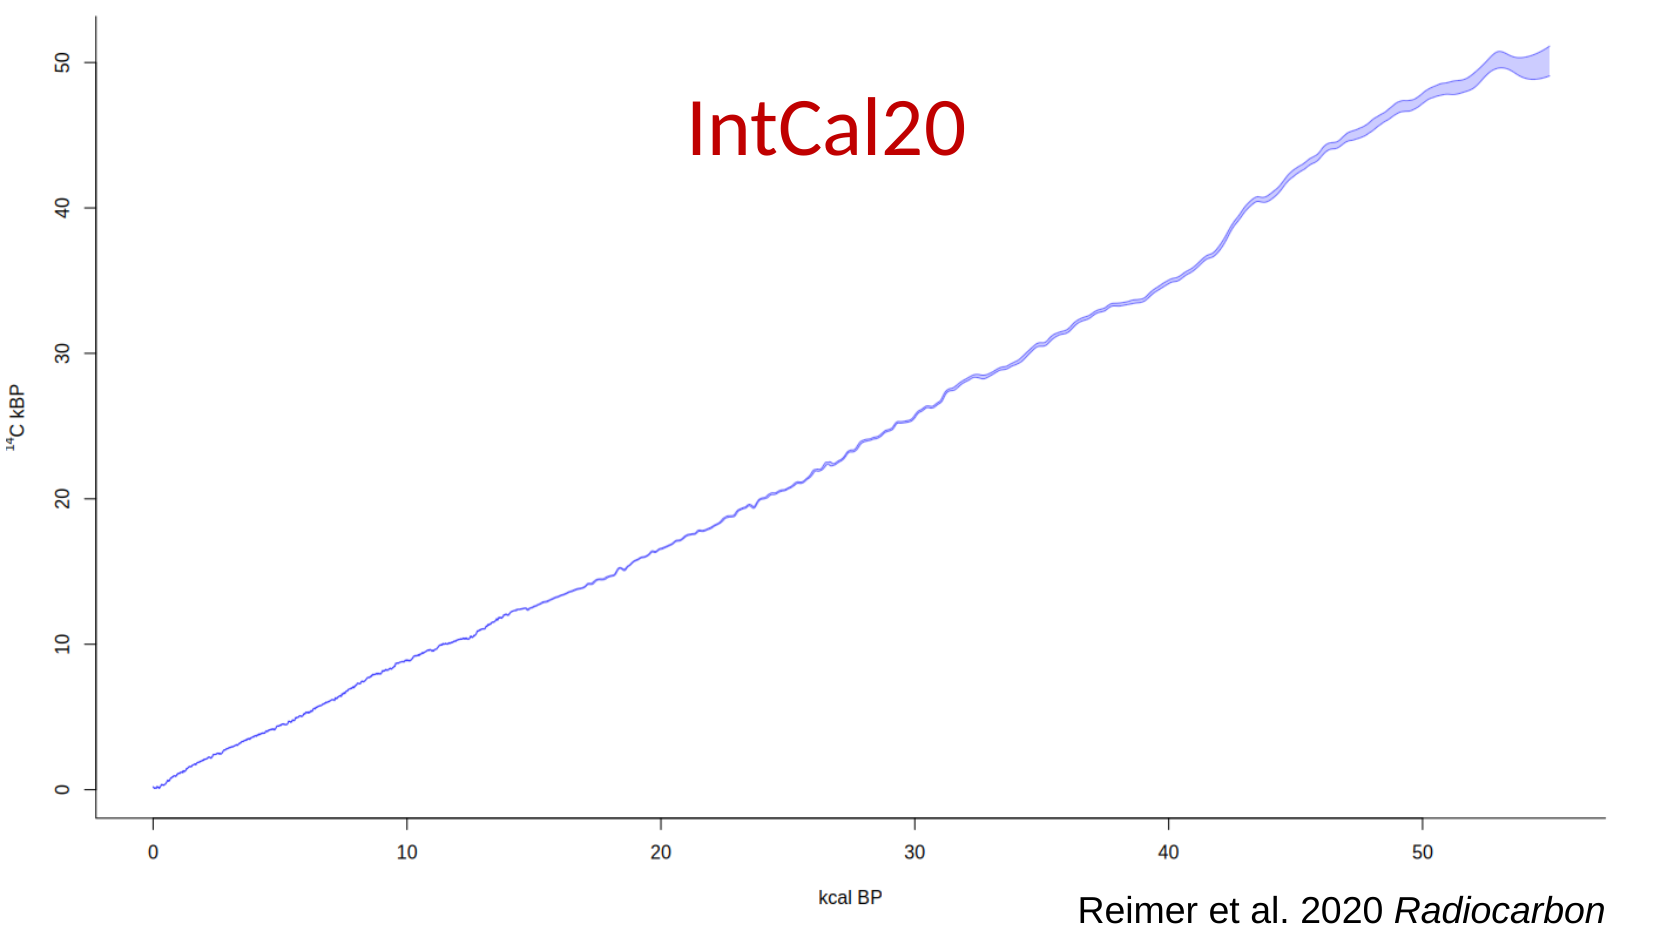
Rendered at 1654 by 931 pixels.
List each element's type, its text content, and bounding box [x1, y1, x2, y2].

text_box IntCal20 [123, 45, 1530, 200]
picture [6, 0, 1647, 930]
text_box Reimer et al. 2020 Radiocarbon [1062, 878, 1654, 926]
